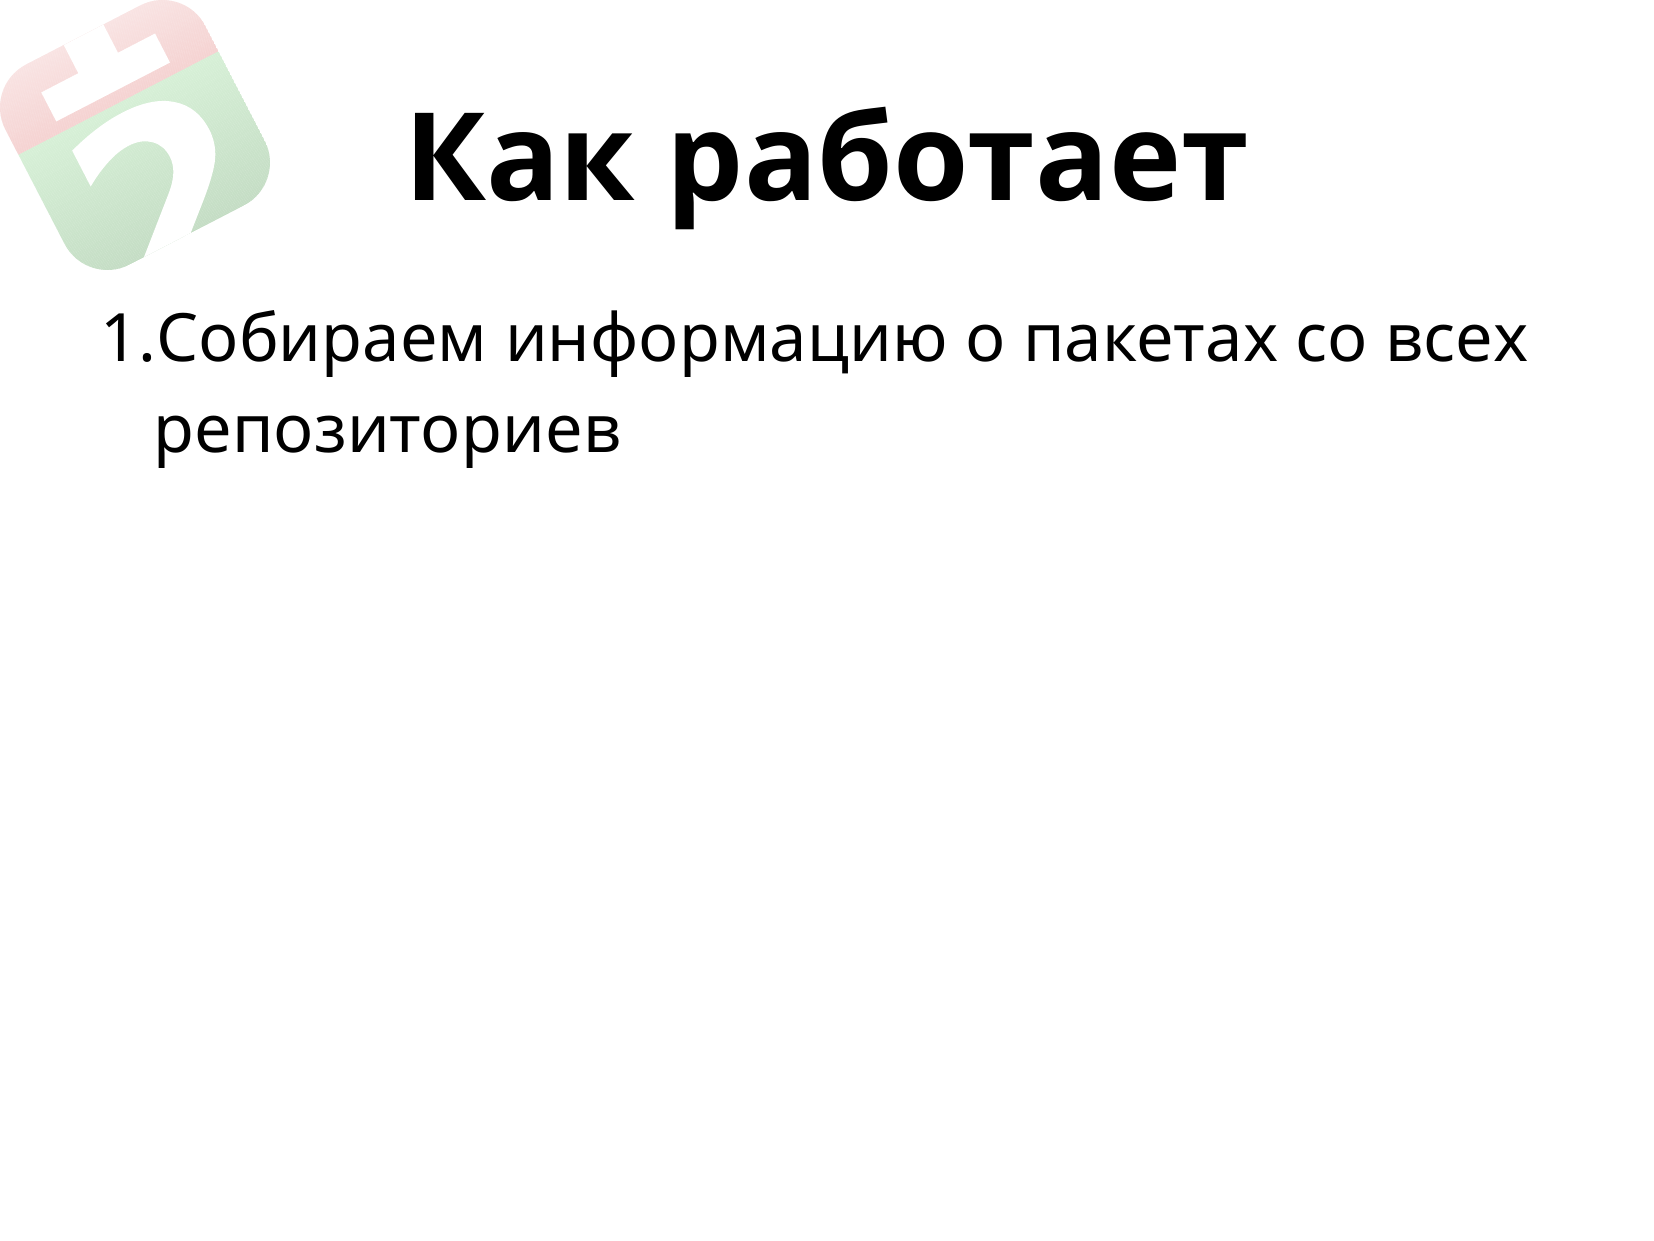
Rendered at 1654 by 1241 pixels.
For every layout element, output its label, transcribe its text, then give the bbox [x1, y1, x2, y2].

title Как работает [82, 49, 1571, 257]
list Собираем информацию о пакетах со всех репозиториев [82, 290, 1571, 1010]
